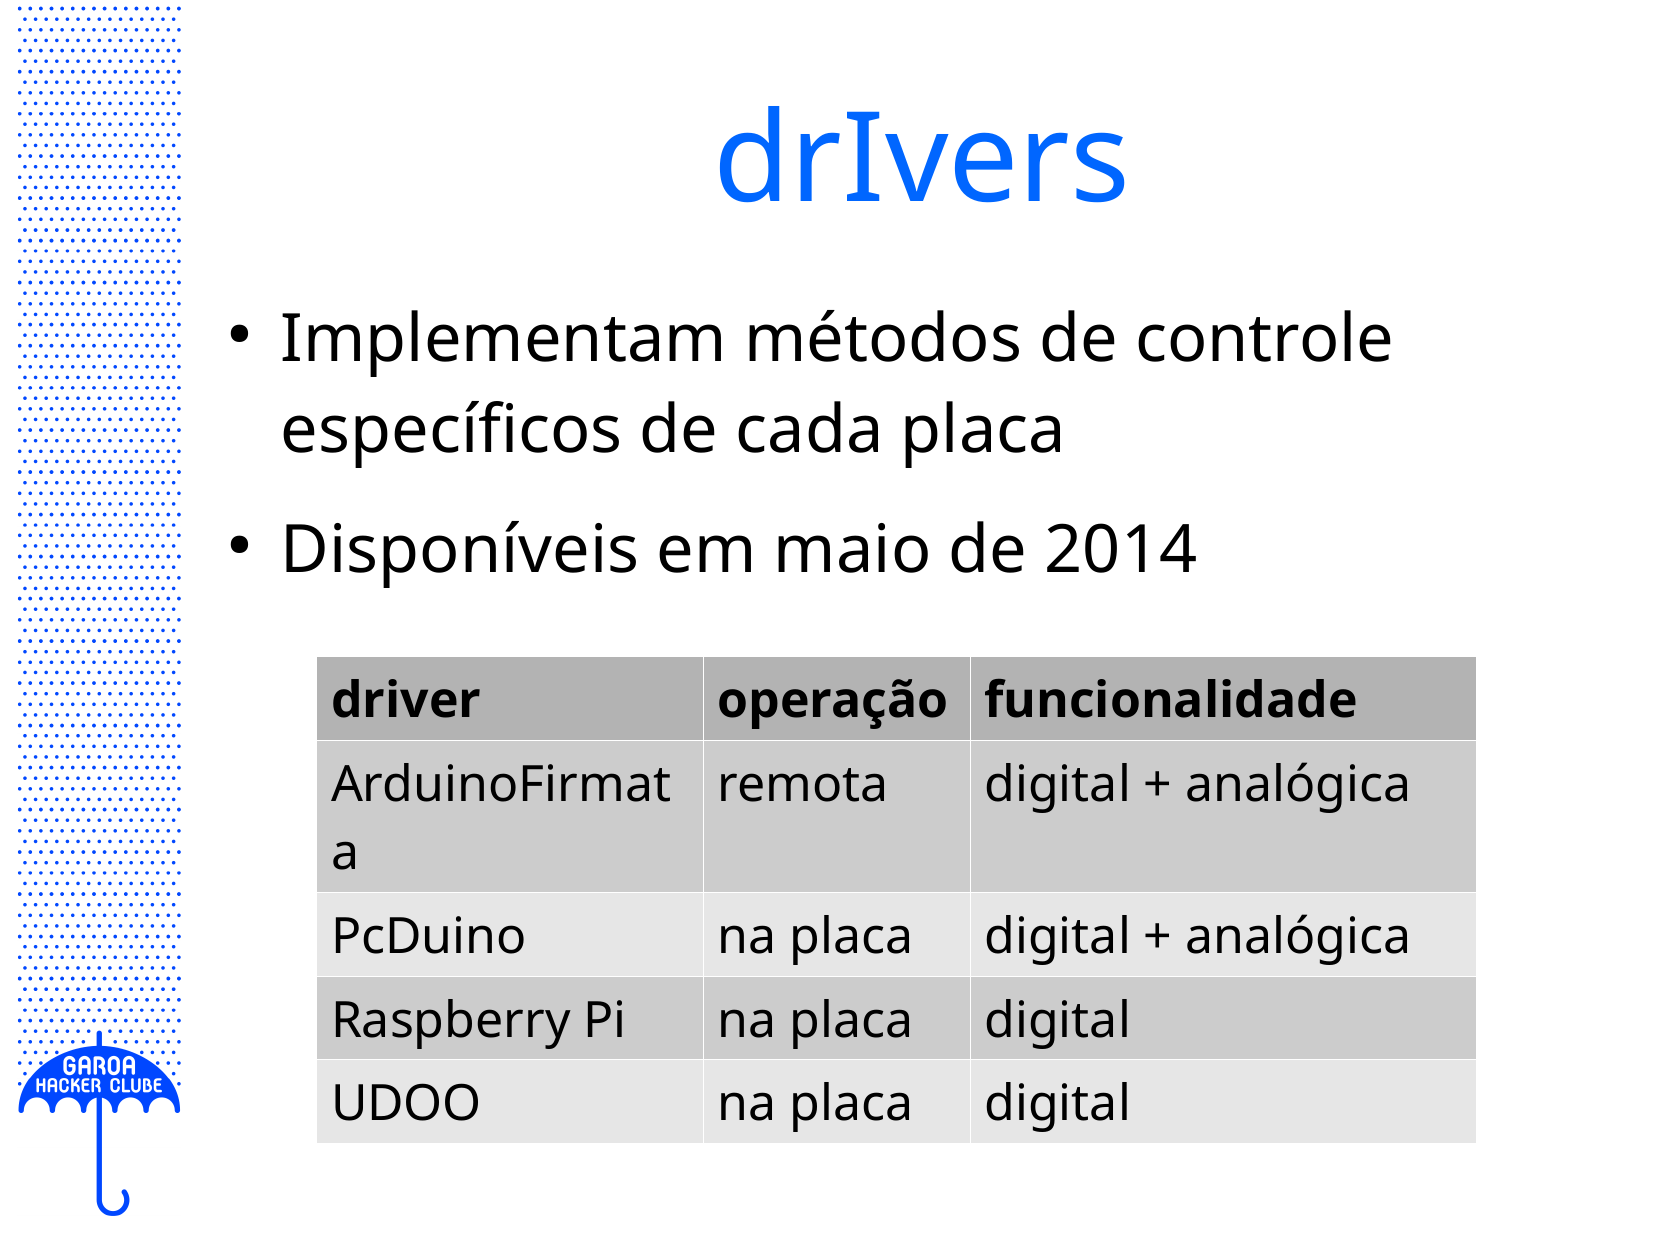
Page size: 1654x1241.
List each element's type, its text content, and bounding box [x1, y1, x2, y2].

table_cell na placa [704, 977, 970, 1059]
title drIvers [210, 49, 1636, 257]
table_cell digital + analógica [971, 893, 1476, 976]
table_cell na placa [704, 893, 970, 976]
table_header funcionalidade [971, 657, 1476, 740]
picture [17, 0, 181, 1216]
list Implementam métodos de controle específicos de cada placa Disponíveis em maio de 2014 [210, 290, 1636, 1156]
table_cell ArduinoFirmata [317, 741, 703, 892]
table_cell Raspberry Pi [317, 977, 703, 1059]
table_cell PcDuino [317, 893, 703, 976]
table_cell digital [971, 1060, 1476, 1143]
table_cell UDOO [317, 1060, 703, 1143]
table_header operação [704, 657, 970, 740]
table_header driver [317, 657, 703, 740]
table_cell remota [704, 741, 970, 892]
table_cell na placa [704, 1060, 970, 1143]
table_cell digital [971, 977, 1476, 1059]
table_cell digital + analógica [971, 741, 1476, 892]
